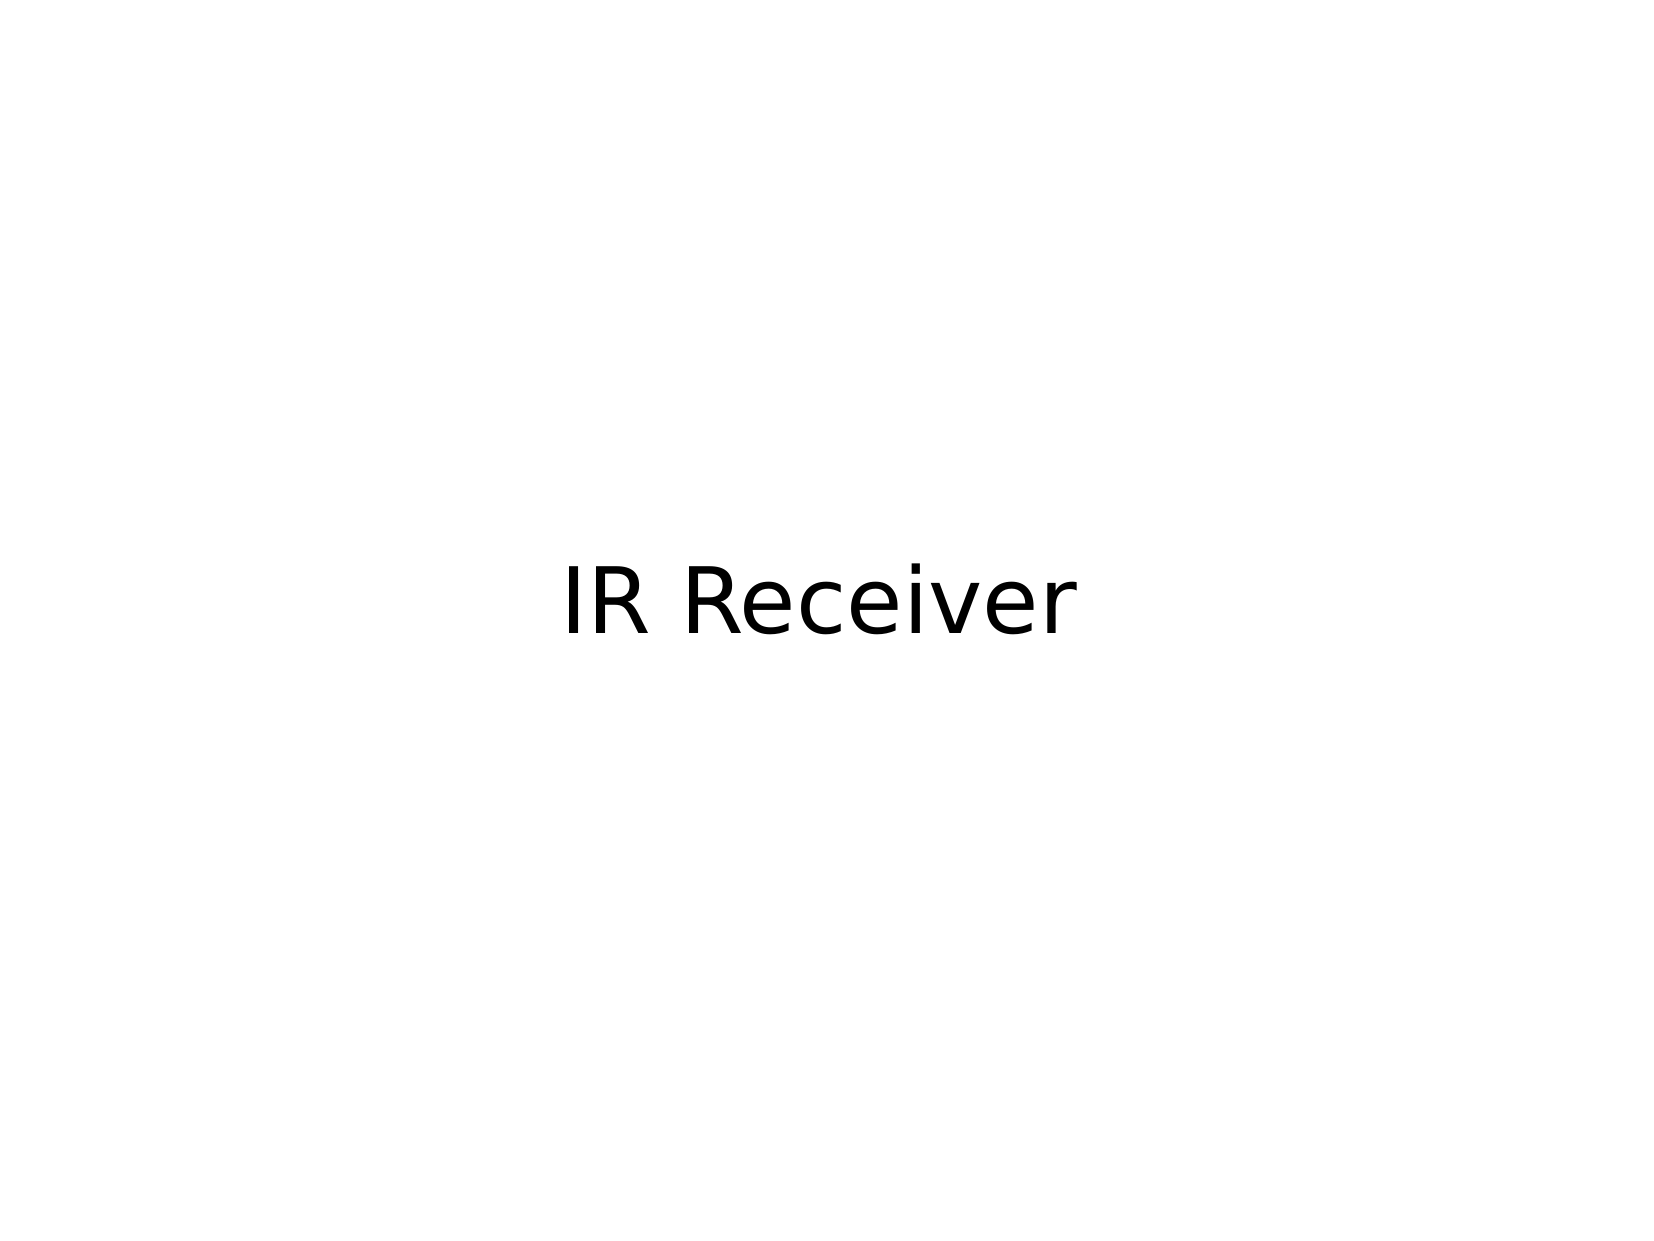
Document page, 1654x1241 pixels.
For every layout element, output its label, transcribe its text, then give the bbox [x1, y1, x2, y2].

title IR Receiver [75, 497, 1564, 706]
